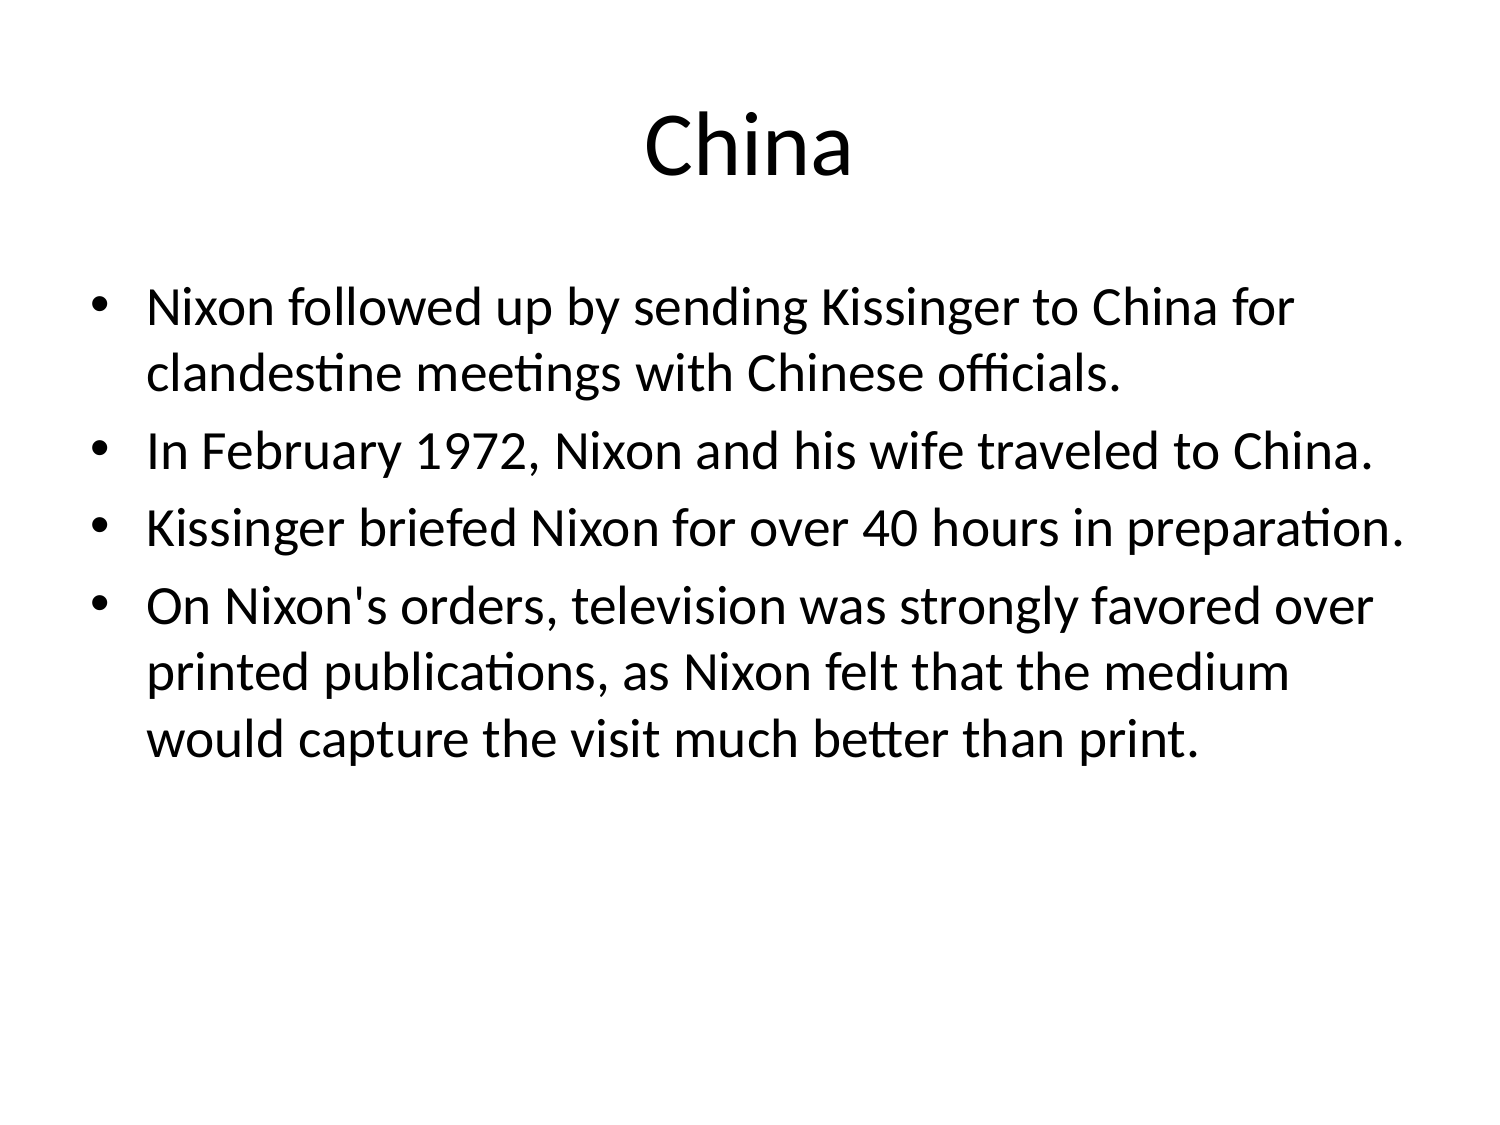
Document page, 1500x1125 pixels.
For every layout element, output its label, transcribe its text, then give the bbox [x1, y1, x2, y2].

list Nixon followed up by sending Kissinger to China for clandestine meetings with Chinese officials. In February 1972, Nixon and his wife traveled to China. Kissinger briefed Nixon for over 40 hours in preparation. On Nixon's orders, television was strongly favored over printed publications, as Nixon felt that the medium would capture the visit much better than print. [75, 262, 1425, 1005]
title China [75, 45, 1425, 233]
